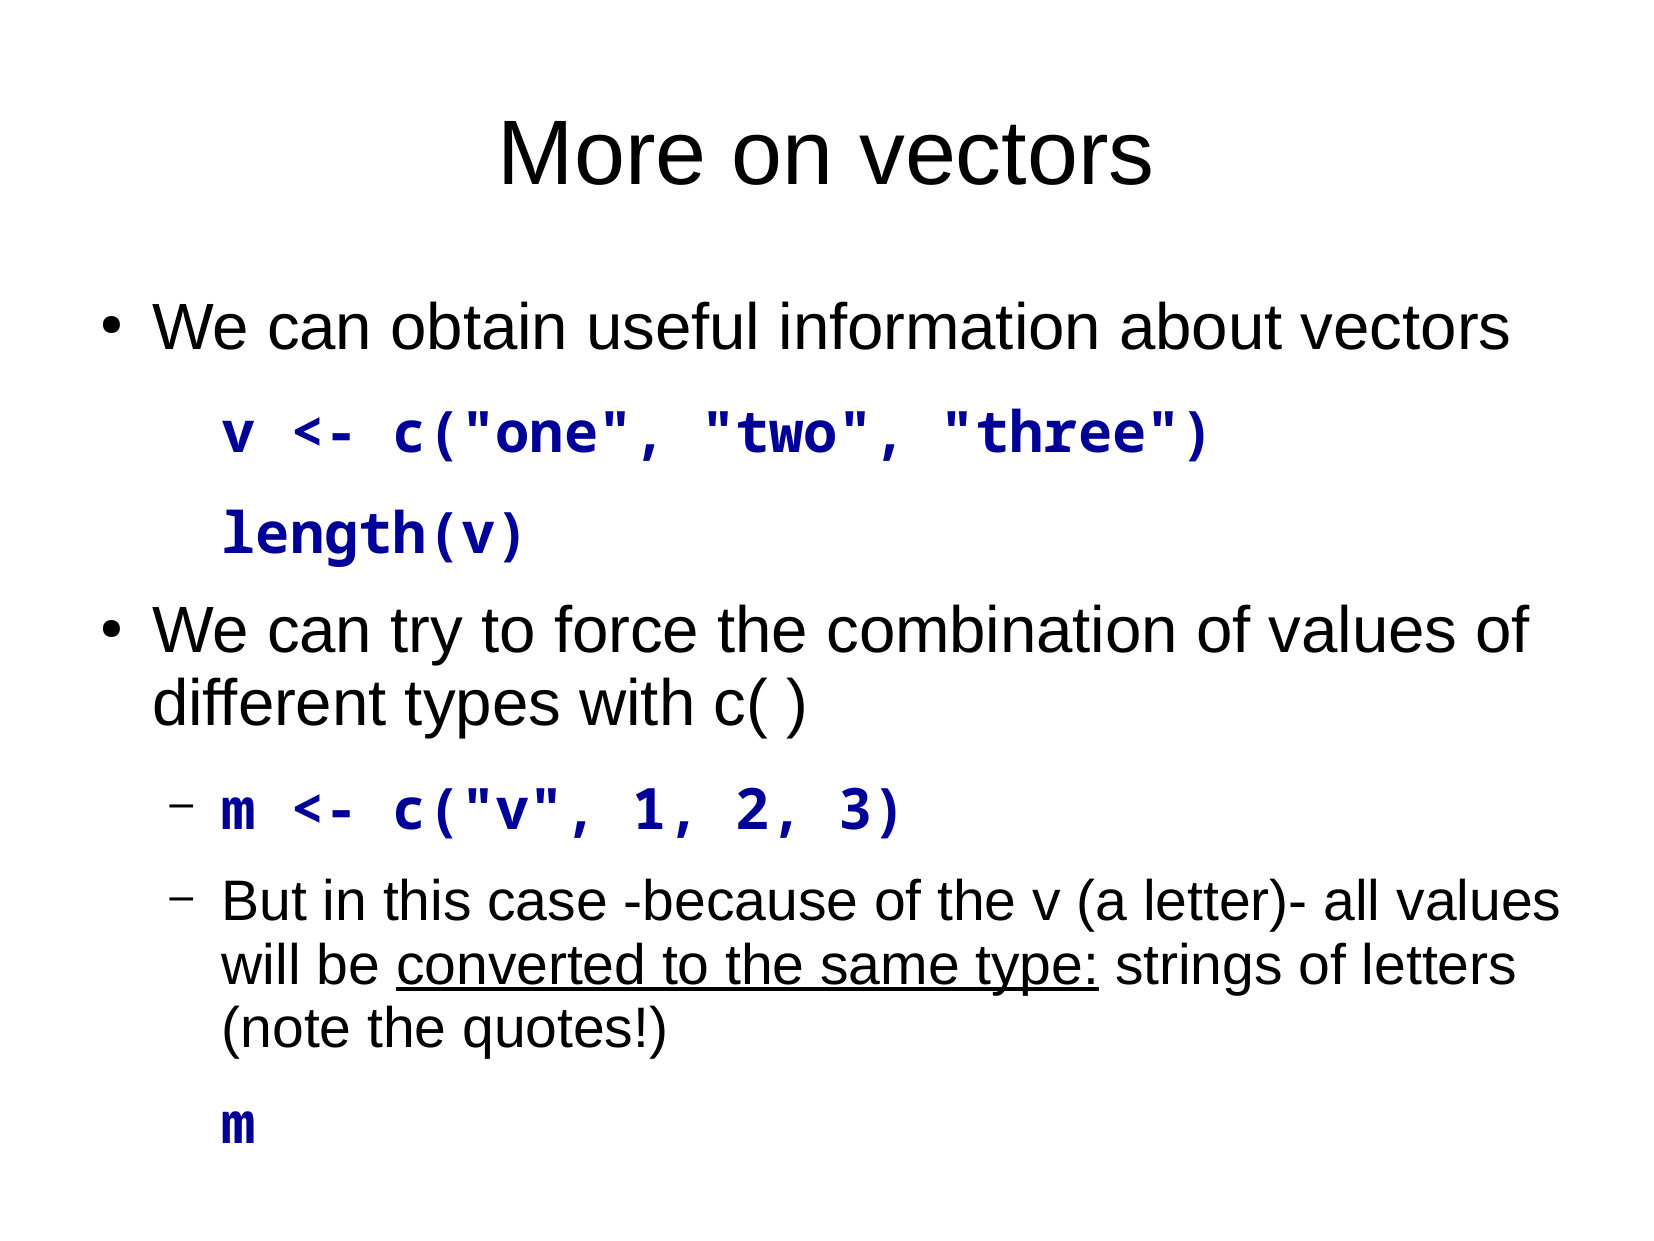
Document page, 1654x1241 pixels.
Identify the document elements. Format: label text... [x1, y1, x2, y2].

list We can obtain useful information about vectors v <- c("one", "two", "three") length(v) We can try to force the combination of values of different types with c( ) m <- c("v", 1, 2, 3) But in this case -because of the v (a letter)- all values will be converted to the same type: strings of letters (note the quotes!) m [82, 290, 1571, 1170]
title More on vectors [82, 49, 1571, 257]
